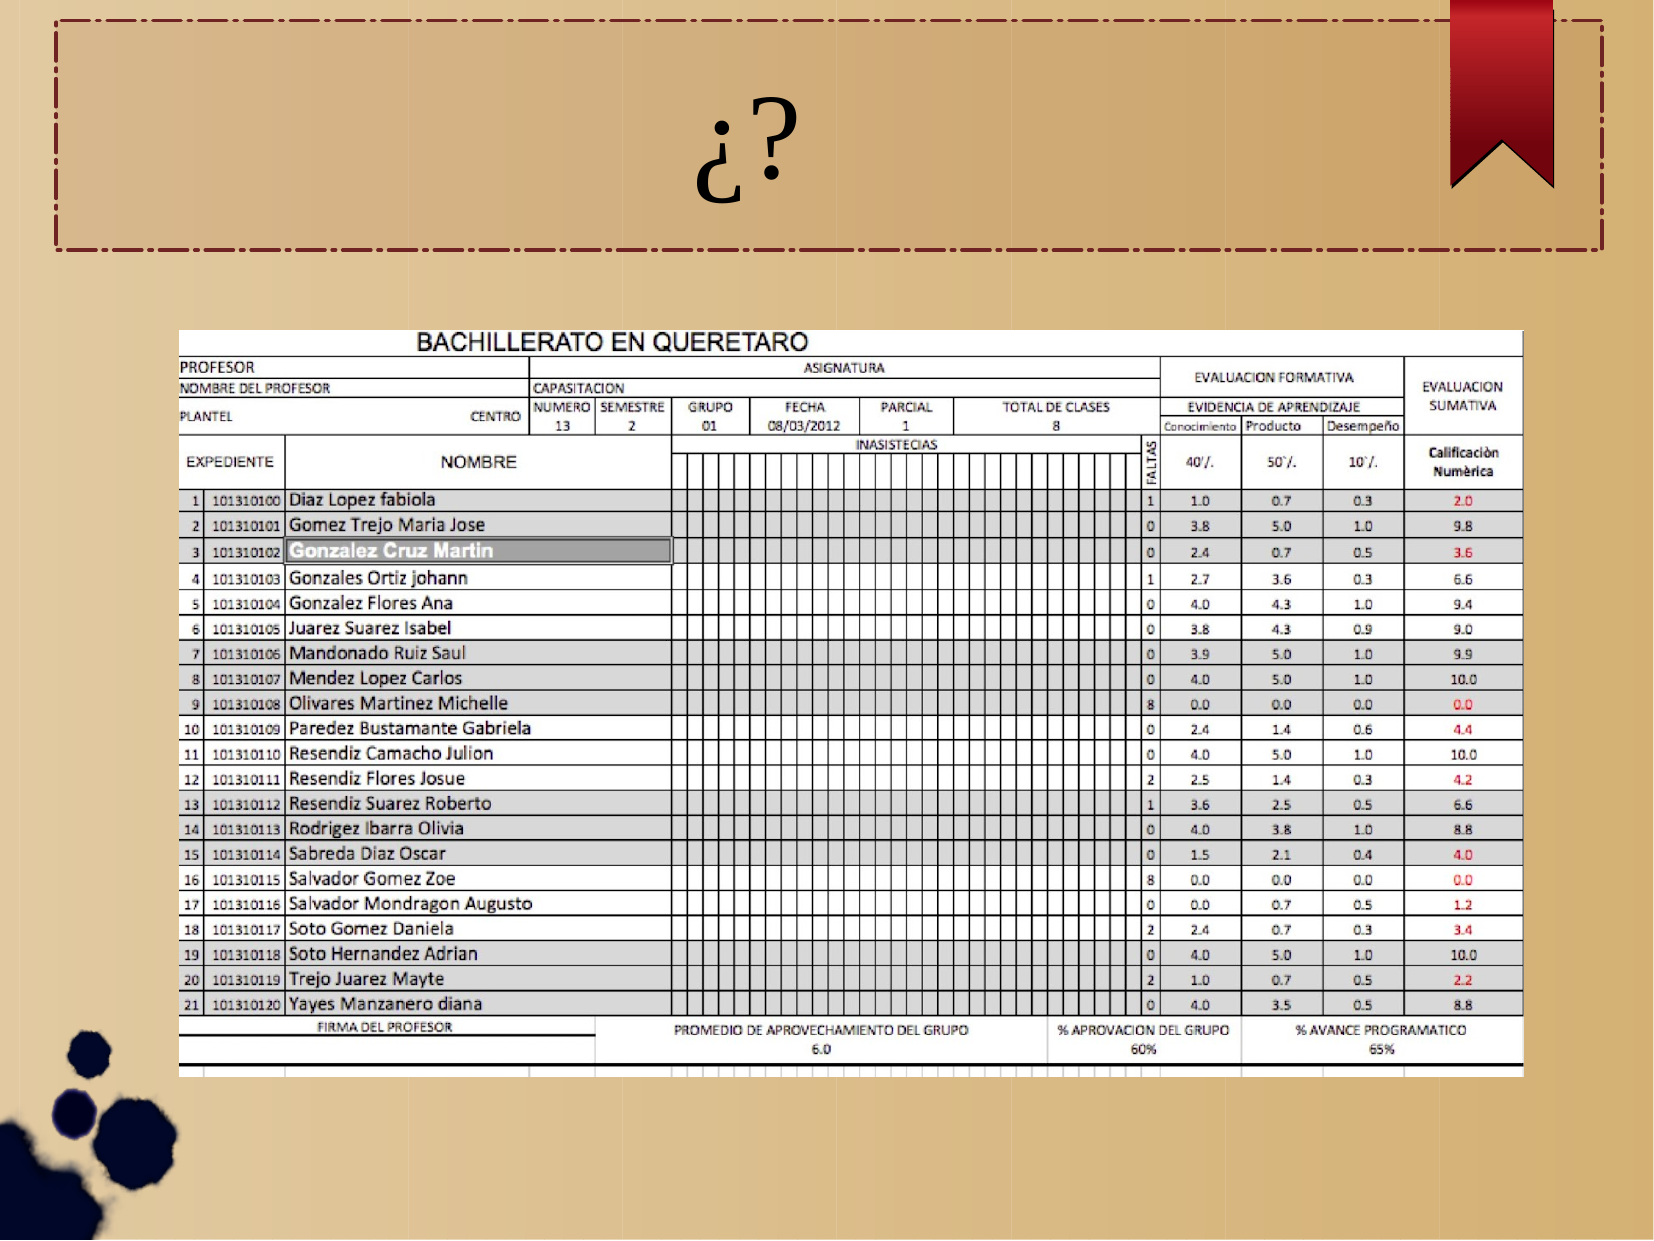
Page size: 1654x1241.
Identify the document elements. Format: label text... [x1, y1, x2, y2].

picture [179, 330, 1524, 1077]
title ¿? [82, 47, 1412, 229]
